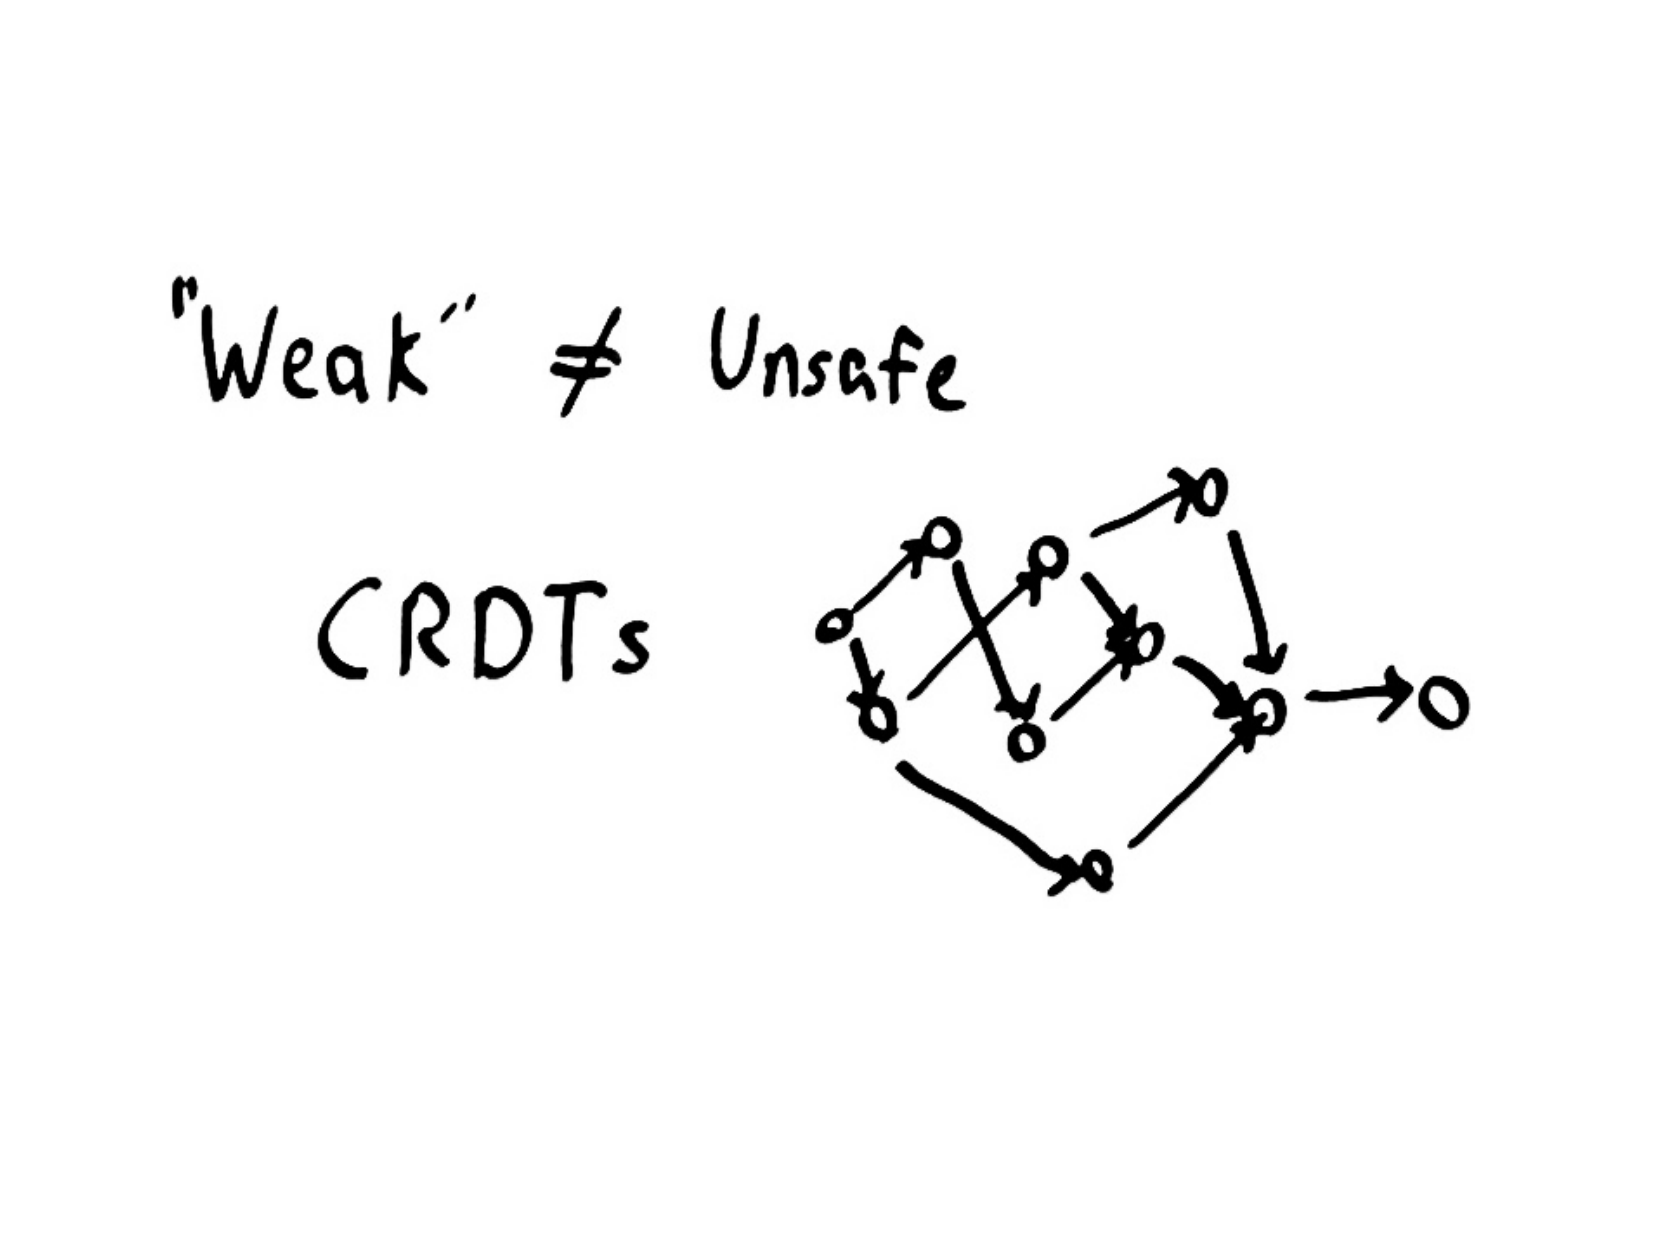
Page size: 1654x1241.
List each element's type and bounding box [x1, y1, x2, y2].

picture [60, 194, 1594, 980]
